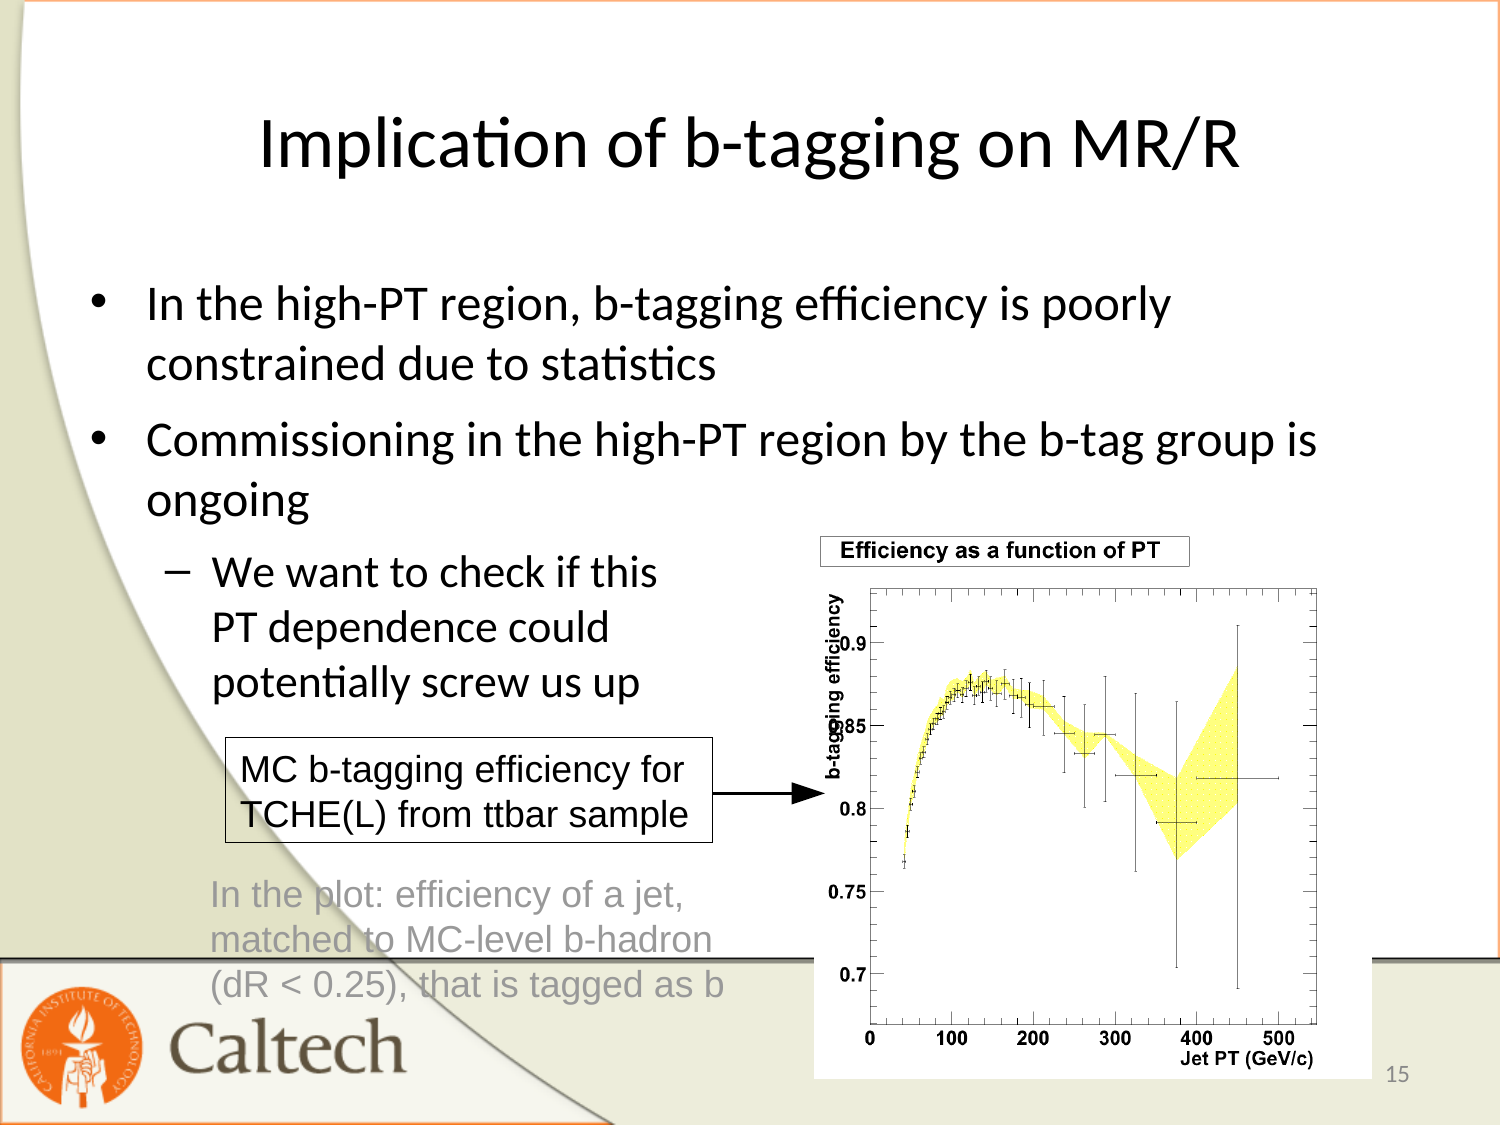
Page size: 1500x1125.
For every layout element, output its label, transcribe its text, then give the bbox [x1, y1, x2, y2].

text_box In the plot: efficiency of a jet, matched to MC-level b-hadron (dR < 0.25), that is tagged as b [195, 862, 749, 1013]
title Implication of b-tagging on MR/R [75, 20, 1426, 257]
picture [0, 0, 1500, 1125]
text_box MC b-tagging efficiency for TCHE(L) from ttbar sample [225, 737, 713, 843]
list In the high-PT region, b-tagging efficiency is poorly constrained due to statistics Commissioning in the high-PT region by the b-tag group is ongoing We want to check if this PT dependence could potentially screw us up [75, 262, 1426, 1006]
